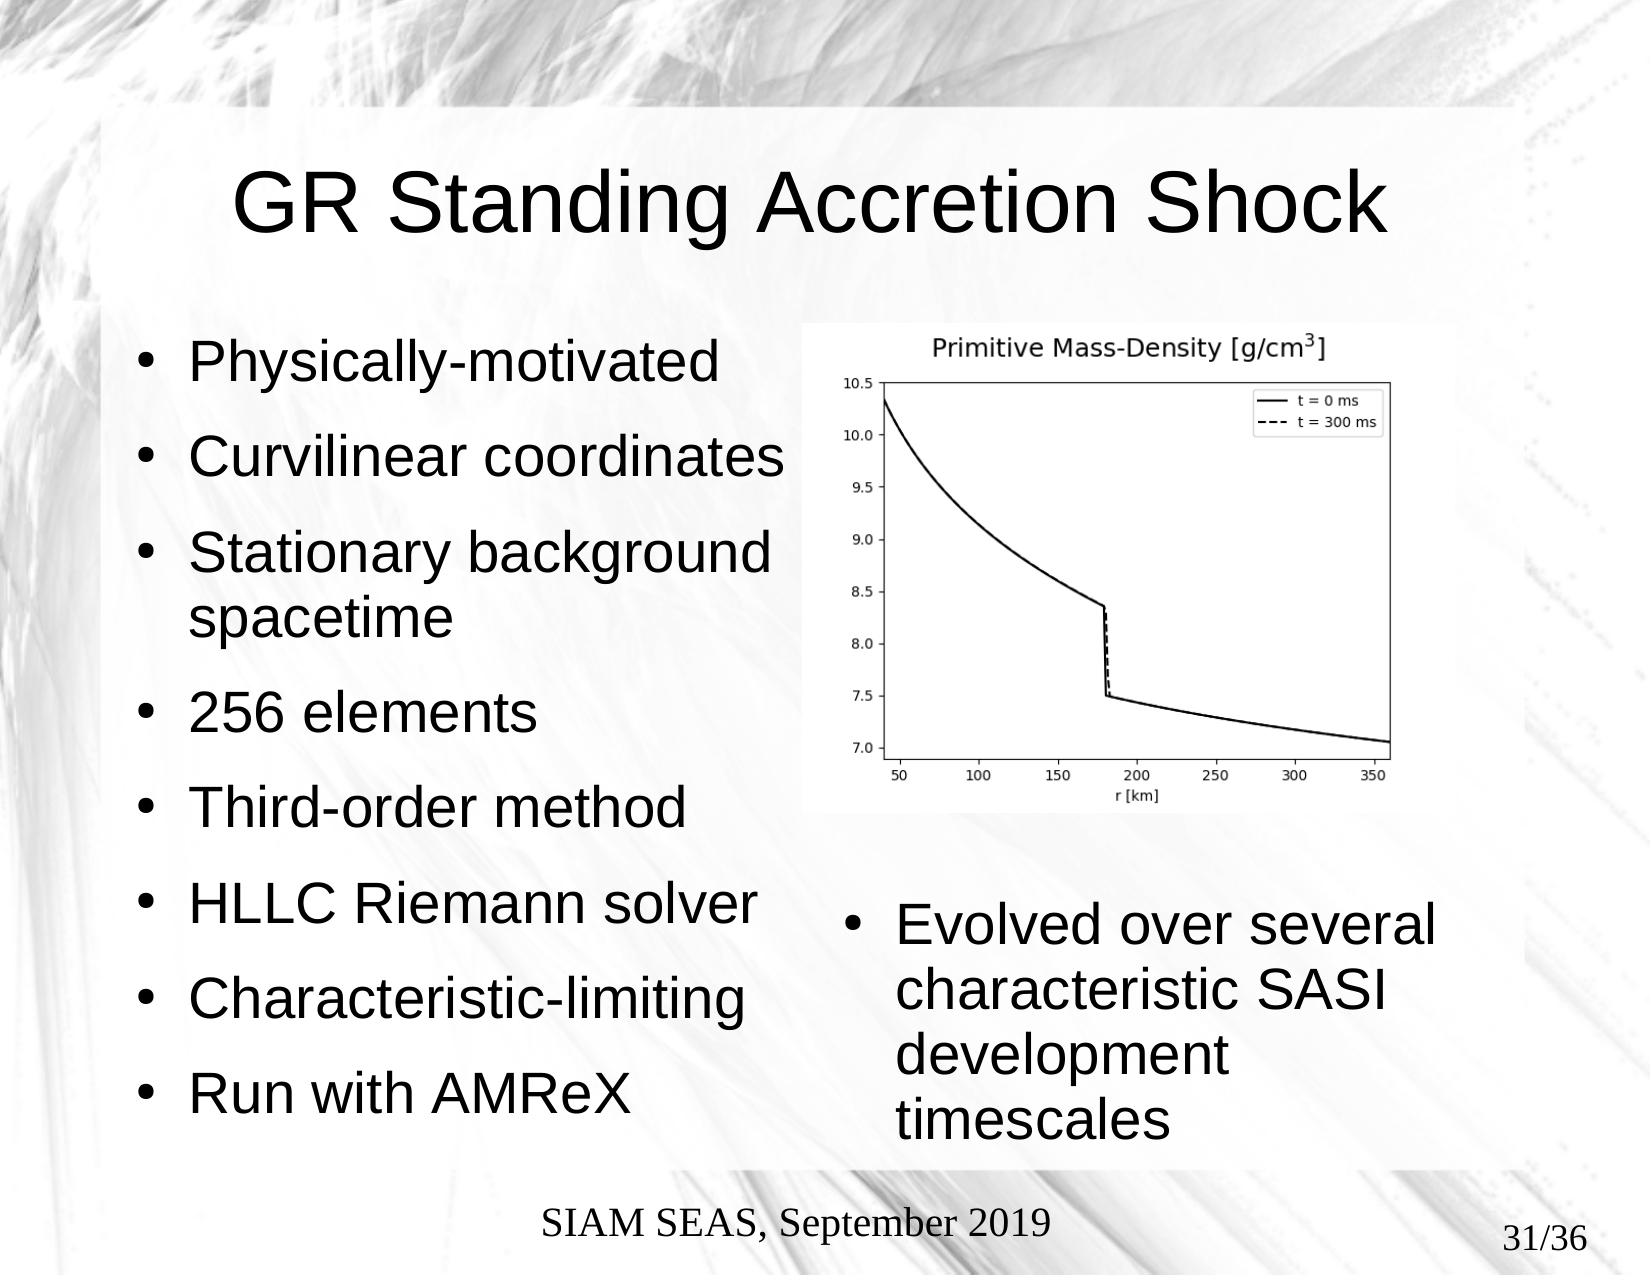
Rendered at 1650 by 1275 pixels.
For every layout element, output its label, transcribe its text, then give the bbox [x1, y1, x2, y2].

list Evolved over several characteristic SASI development timescales [825, 891, 1503, 1152]
title GR Standing Accretion Shock [117, 115, 1503, 288]
list Physically-motivated Curvilinear coordinates Stationary background spacetime 256 elements Third-order method HLLC Riemann solver Characteristic-limiting Run with AMReX [117, 328, 796, 1139]
picture [0, 0, 1650, 1275]
